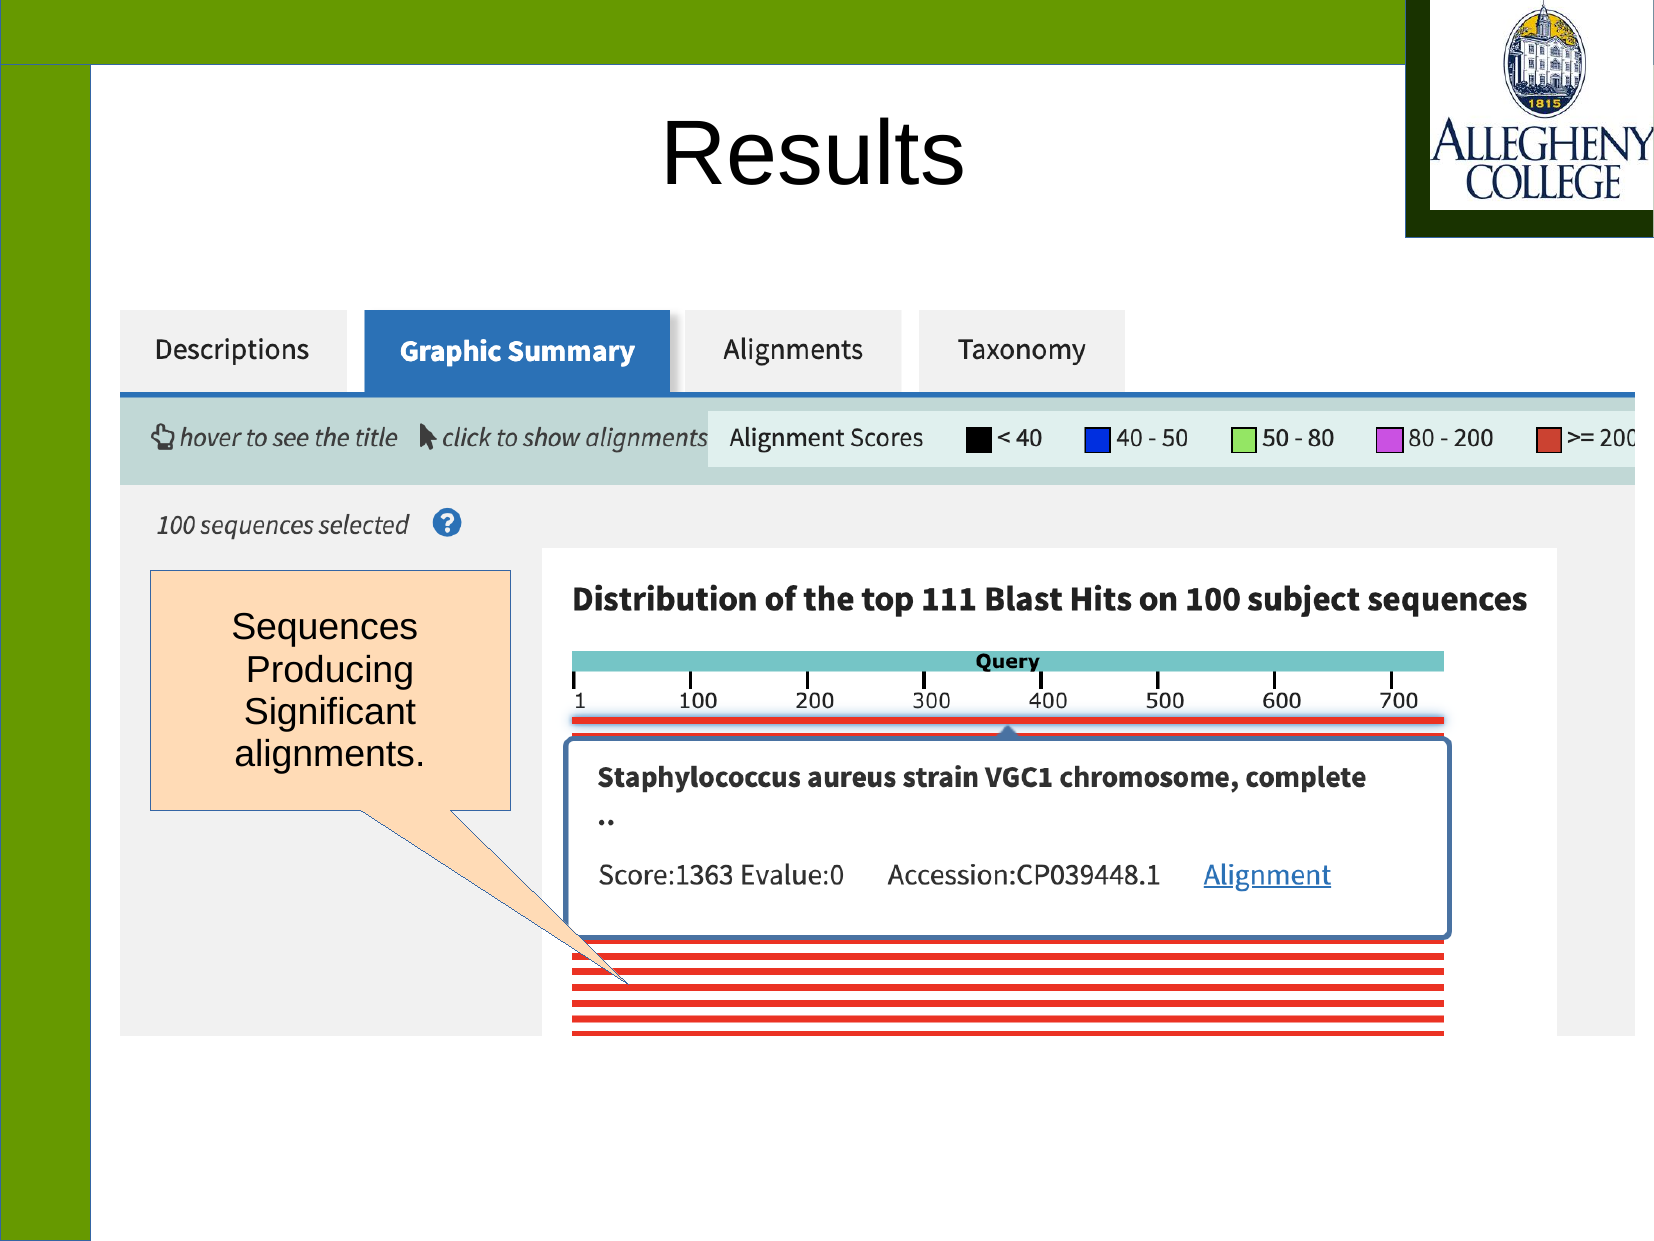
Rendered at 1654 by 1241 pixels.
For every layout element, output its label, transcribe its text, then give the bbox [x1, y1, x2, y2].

picture [120, 301, 1635, 1036]
text_box [0, 0, 1654, 1241]
text_box Sequences Producing Significant alignments. [150, 570, 629, 985]
title Results [112, 65, 1515, 257]
picture [1430, 0, 1654, 210]
